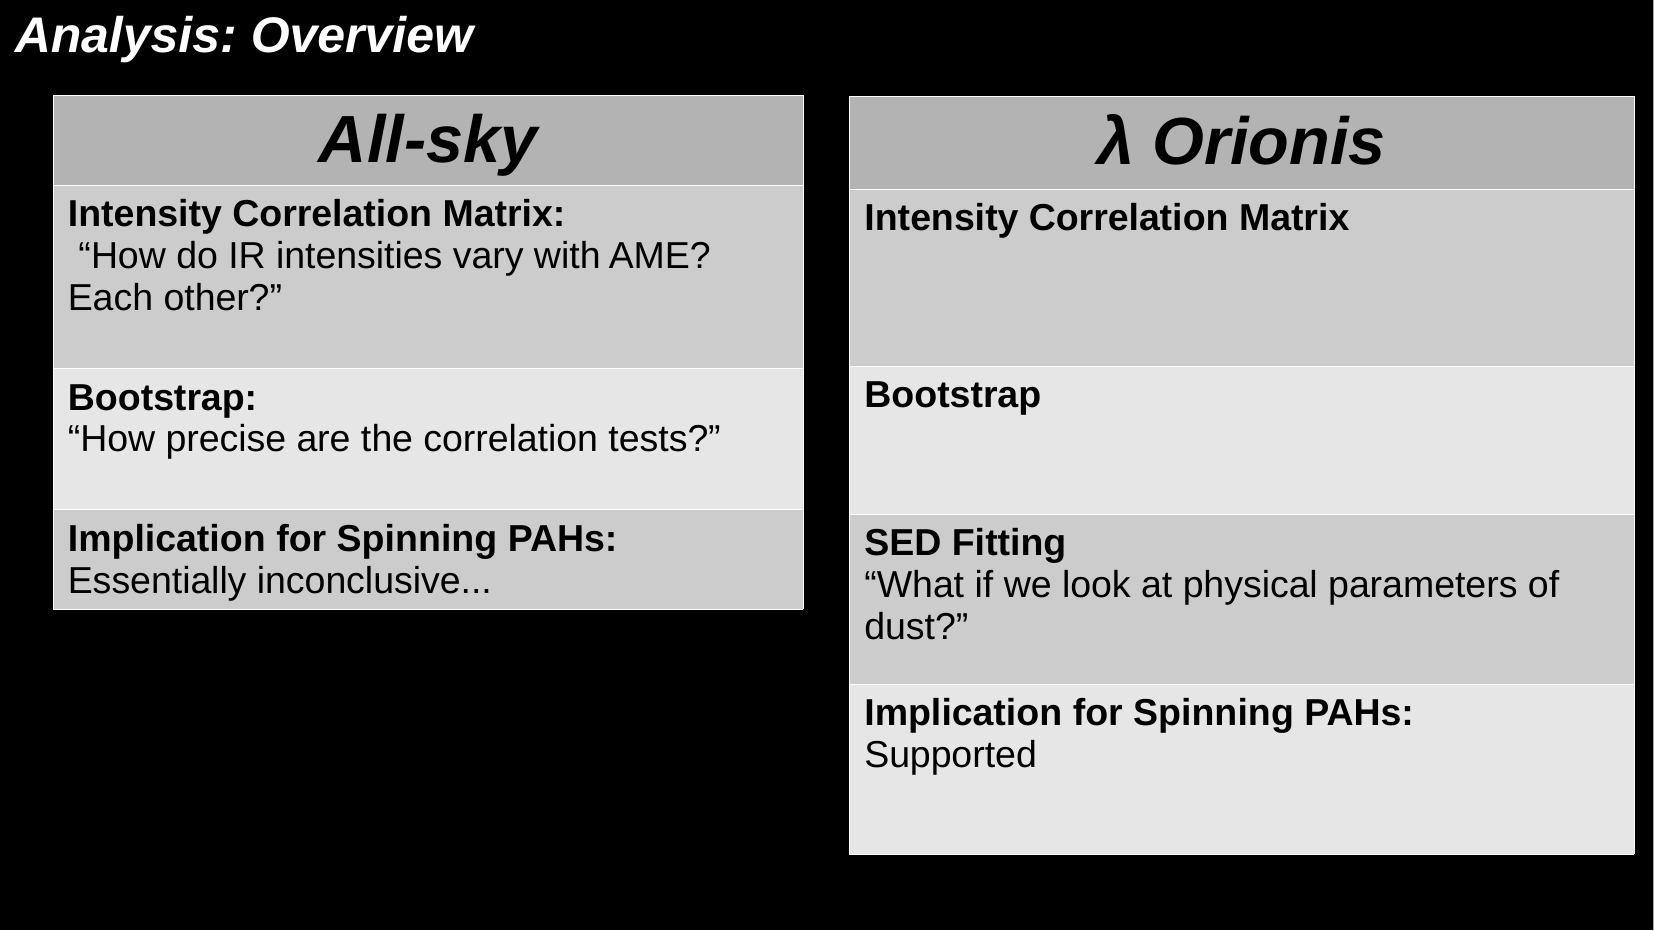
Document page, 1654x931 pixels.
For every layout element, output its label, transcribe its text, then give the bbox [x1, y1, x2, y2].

text_box Analysis: Overview [0, 0, 1654, 71]
table_cell Bootstrap: “How precise are the correlation tests?” [54, 369, 803, 509]
table_cell Implication for Spinning PAHs: Supported [850, 685, 1634, 854]
table_cell Intensity Correlation Matrix [850, 190, 1634, 366]
table_cell SED Fitting “What if we look at physical parameters of dust?” [850, 515, 1634, 684]
table_header All-sky [54, 96, 803, 185]
table_cell Intensity Correlation Matrix: “How do IR intensities vary with AME? Each other?” [54, 186, 803, 368]
table_cell Bootstrap [850, 367, 1634, 514]
table_cell Implication for Spinning PAHs: Essentially inconclusive... [54, 510, 803, 609]
table_header λ Orionis [850, 97, 1634, 189]
